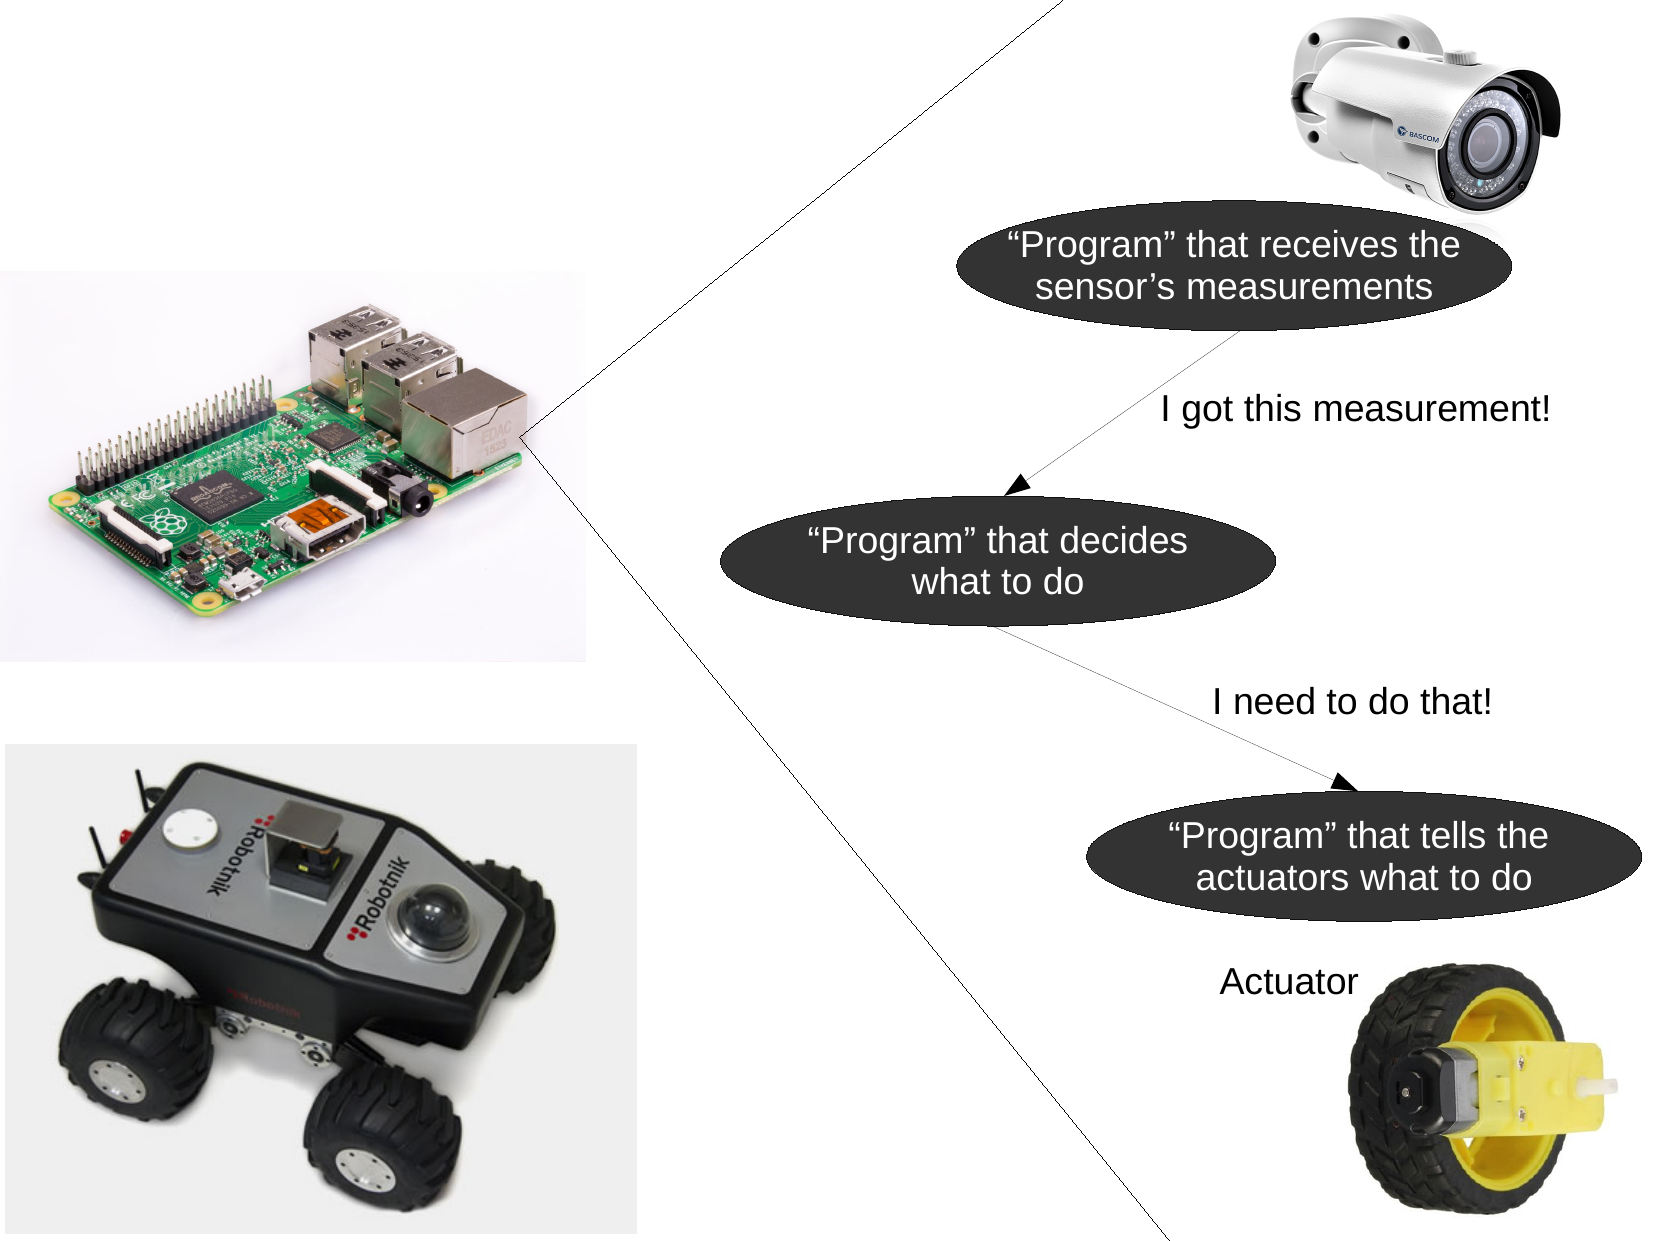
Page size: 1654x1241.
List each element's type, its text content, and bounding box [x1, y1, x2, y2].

picture [1228, 0, 1629, 265]
picture [5, 744, 637, 1234]
text_box Actuator [1204, 953, 1374, 1011]
text_box I need to do that! [1197, 673, 1509, 731]
text_box I got this measurement! [1145, 380, 1567, 438]
text_box “Program” that receives the sensor’s measurements [956, 200, 1512, 331]
picture [0, 271, 586, 662]
text_box “Program” that decides what to do [720, 496, 1276, 627]
picture [1331, 933, 1630, 1232]
text_box “Program” that tells the actuators what to do [1086, 791, 1642, 922]
